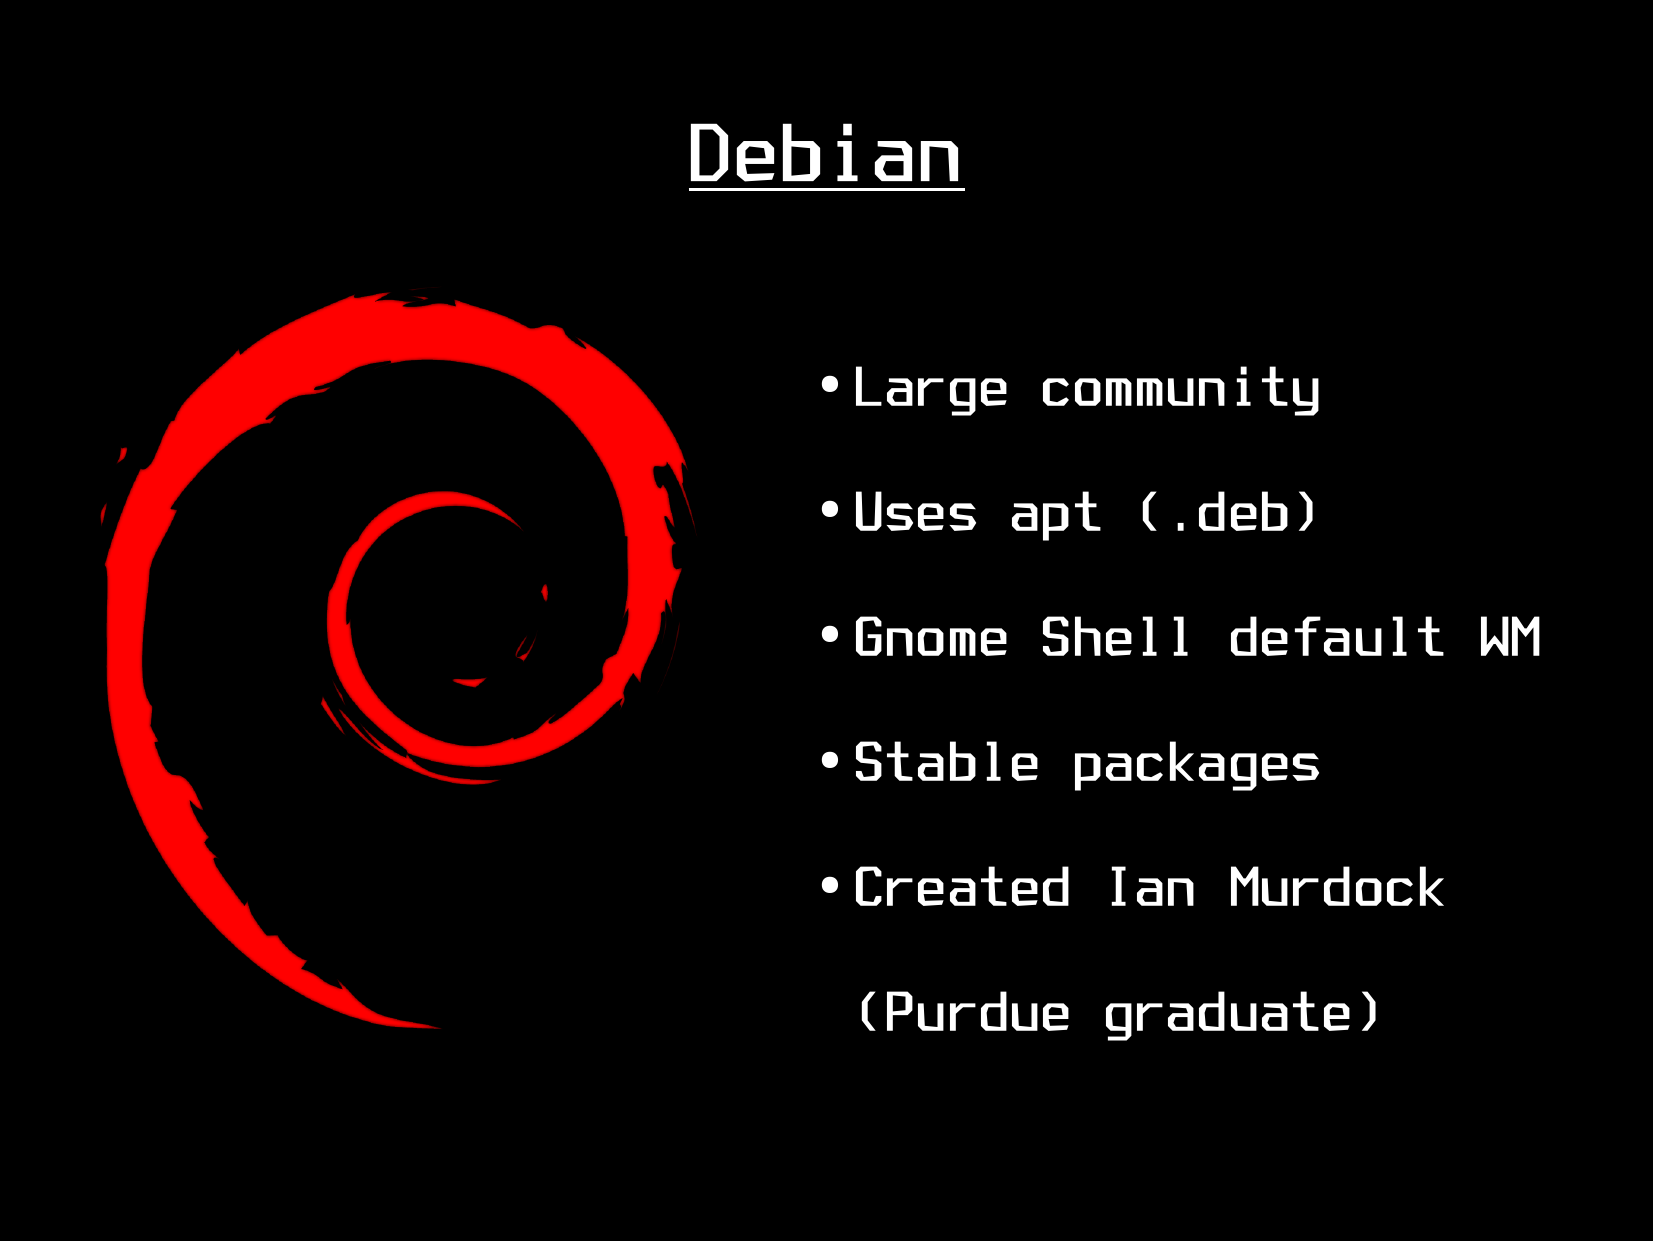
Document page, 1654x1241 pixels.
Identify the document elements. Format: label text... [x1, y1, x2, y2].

title Debian [82, 49, 1571, 257]
text_box Large community Uses apt (.deb) Gnome Shell default WM Stable packages Created Ian Murdock (Purdue graduate) [804, 285, 1591, 1010]
picture [90, 282, 700, 1036]
